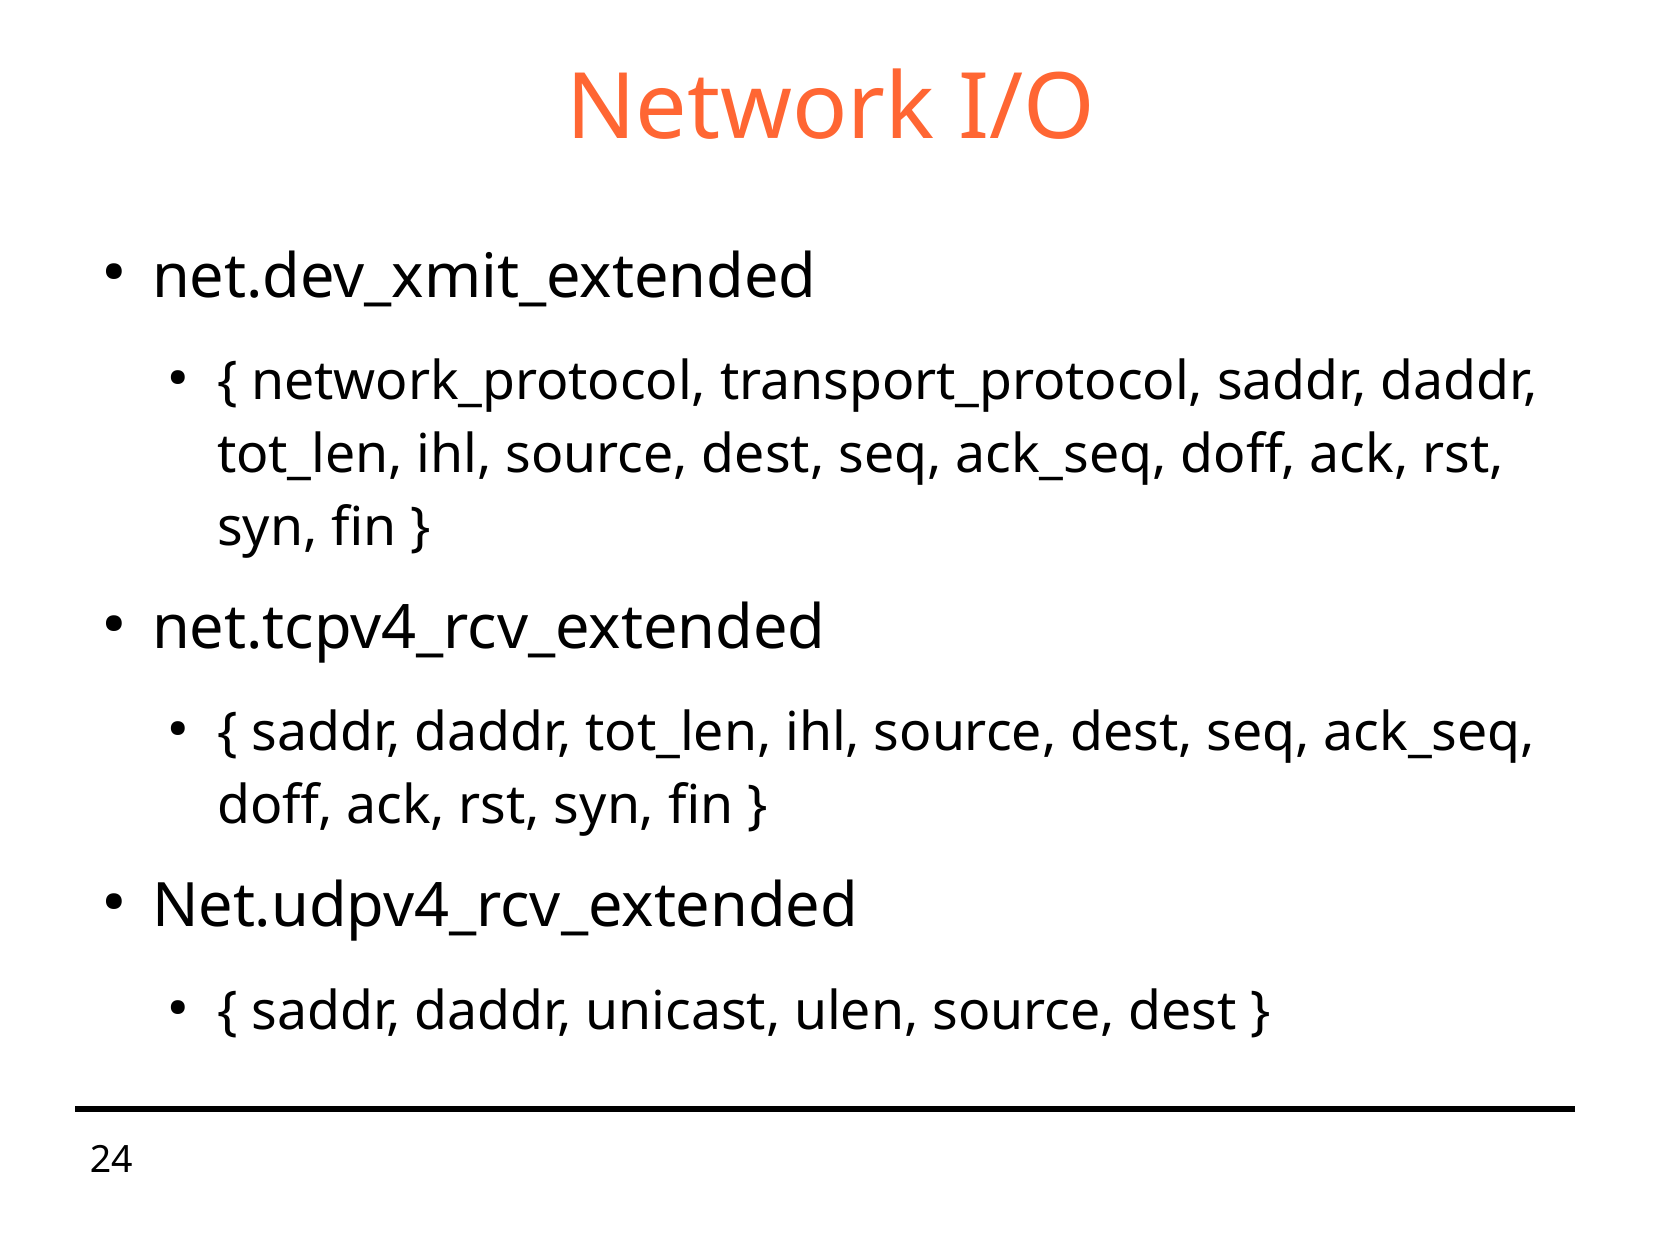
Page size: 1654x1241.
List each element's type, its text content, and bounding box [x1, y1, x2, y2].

title Network I/O [86, 37, 1576, 170]
list net.dev_xmit_extended { network_protocol, transport_protocol, saddr, daddr, tot_len, ihl, source, dest, seq, ack_seq, doff, ack, rst, syn, fin } net.tcpv4_rcv_extended { saddr, daddr, tot_len, ihl, source, dest, seq, ack_seq, doff, ack, rst, syn, fin } Net.udpv4_rcv_extended { saddr, daddr, unicast, ulen, source, dest } [86, 231, 1576, 1051]
